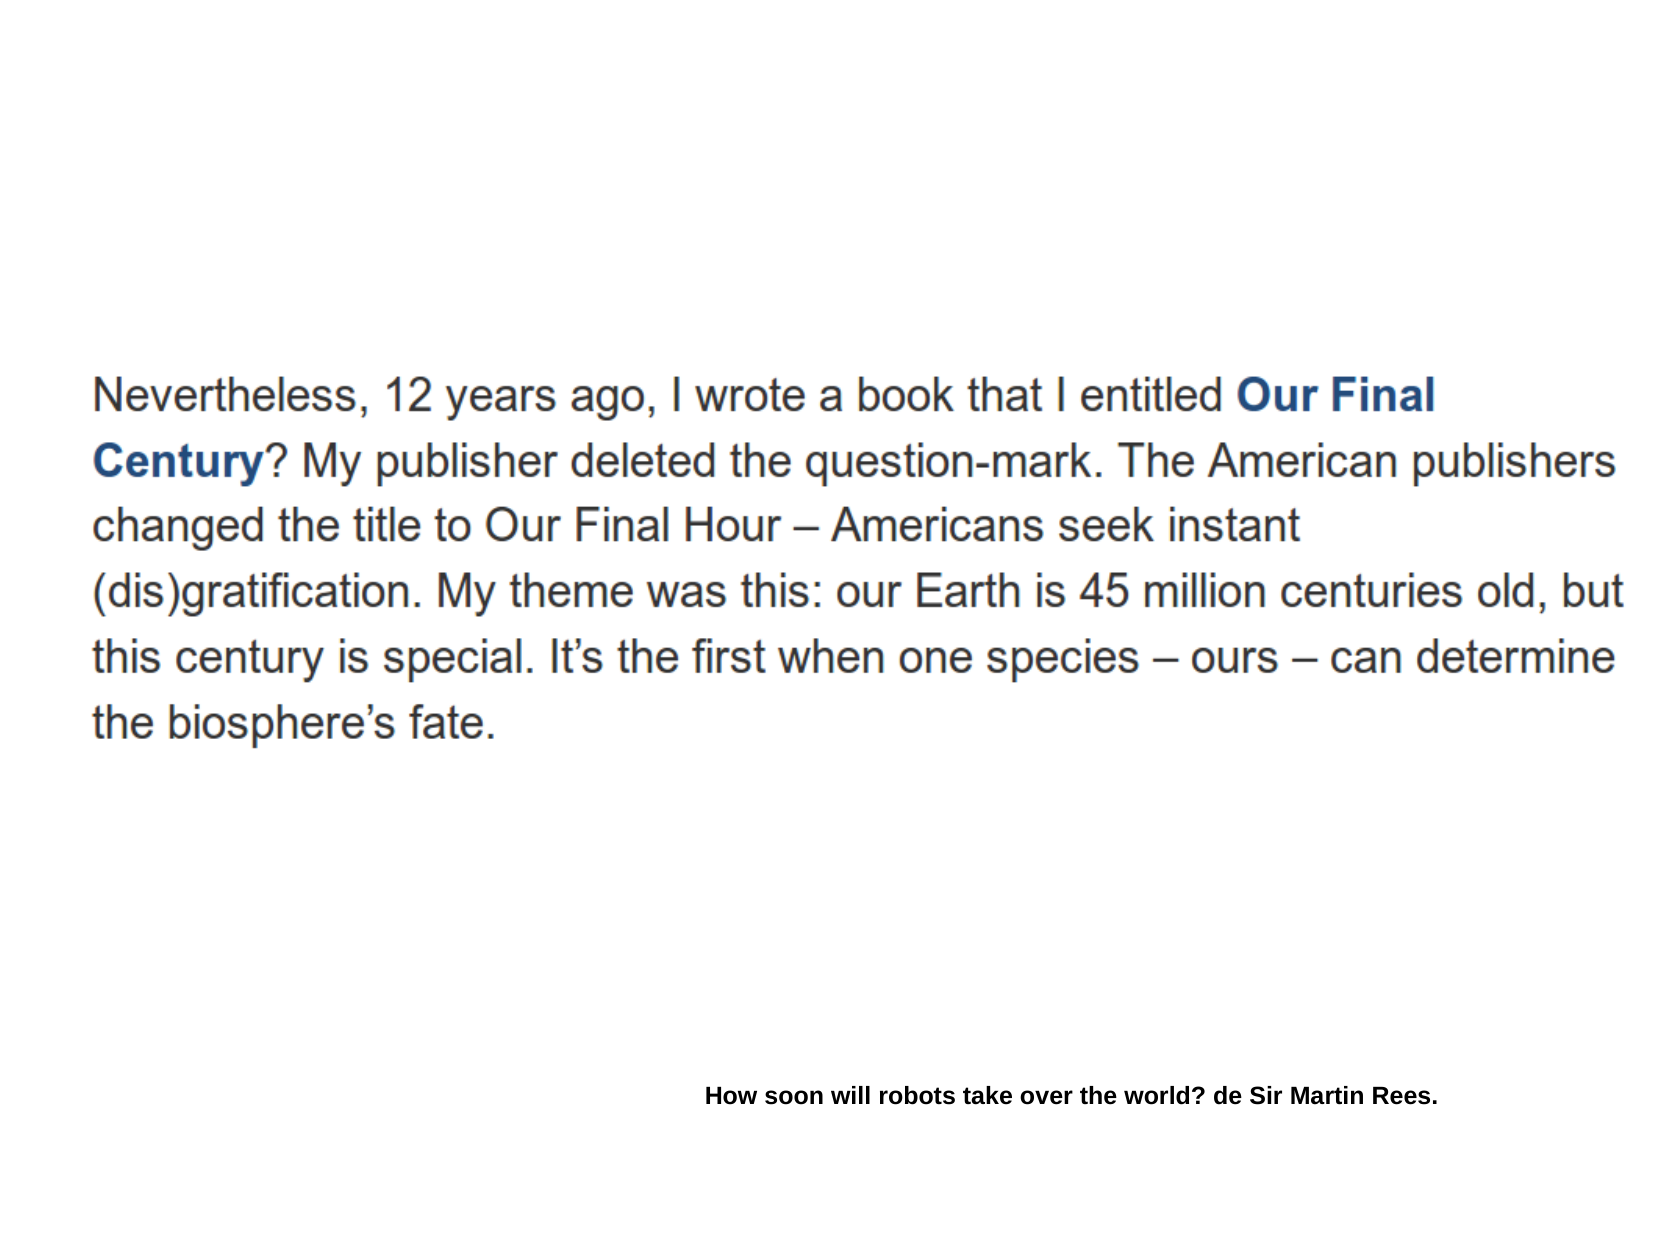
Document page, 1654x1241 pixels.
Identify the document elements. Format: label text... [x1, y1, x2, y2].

picture [75, 344, 1652, 775]
text_box How soon will robots take over the world? de Sir Martin Rees. [690, 1074, 1639, 1189]
